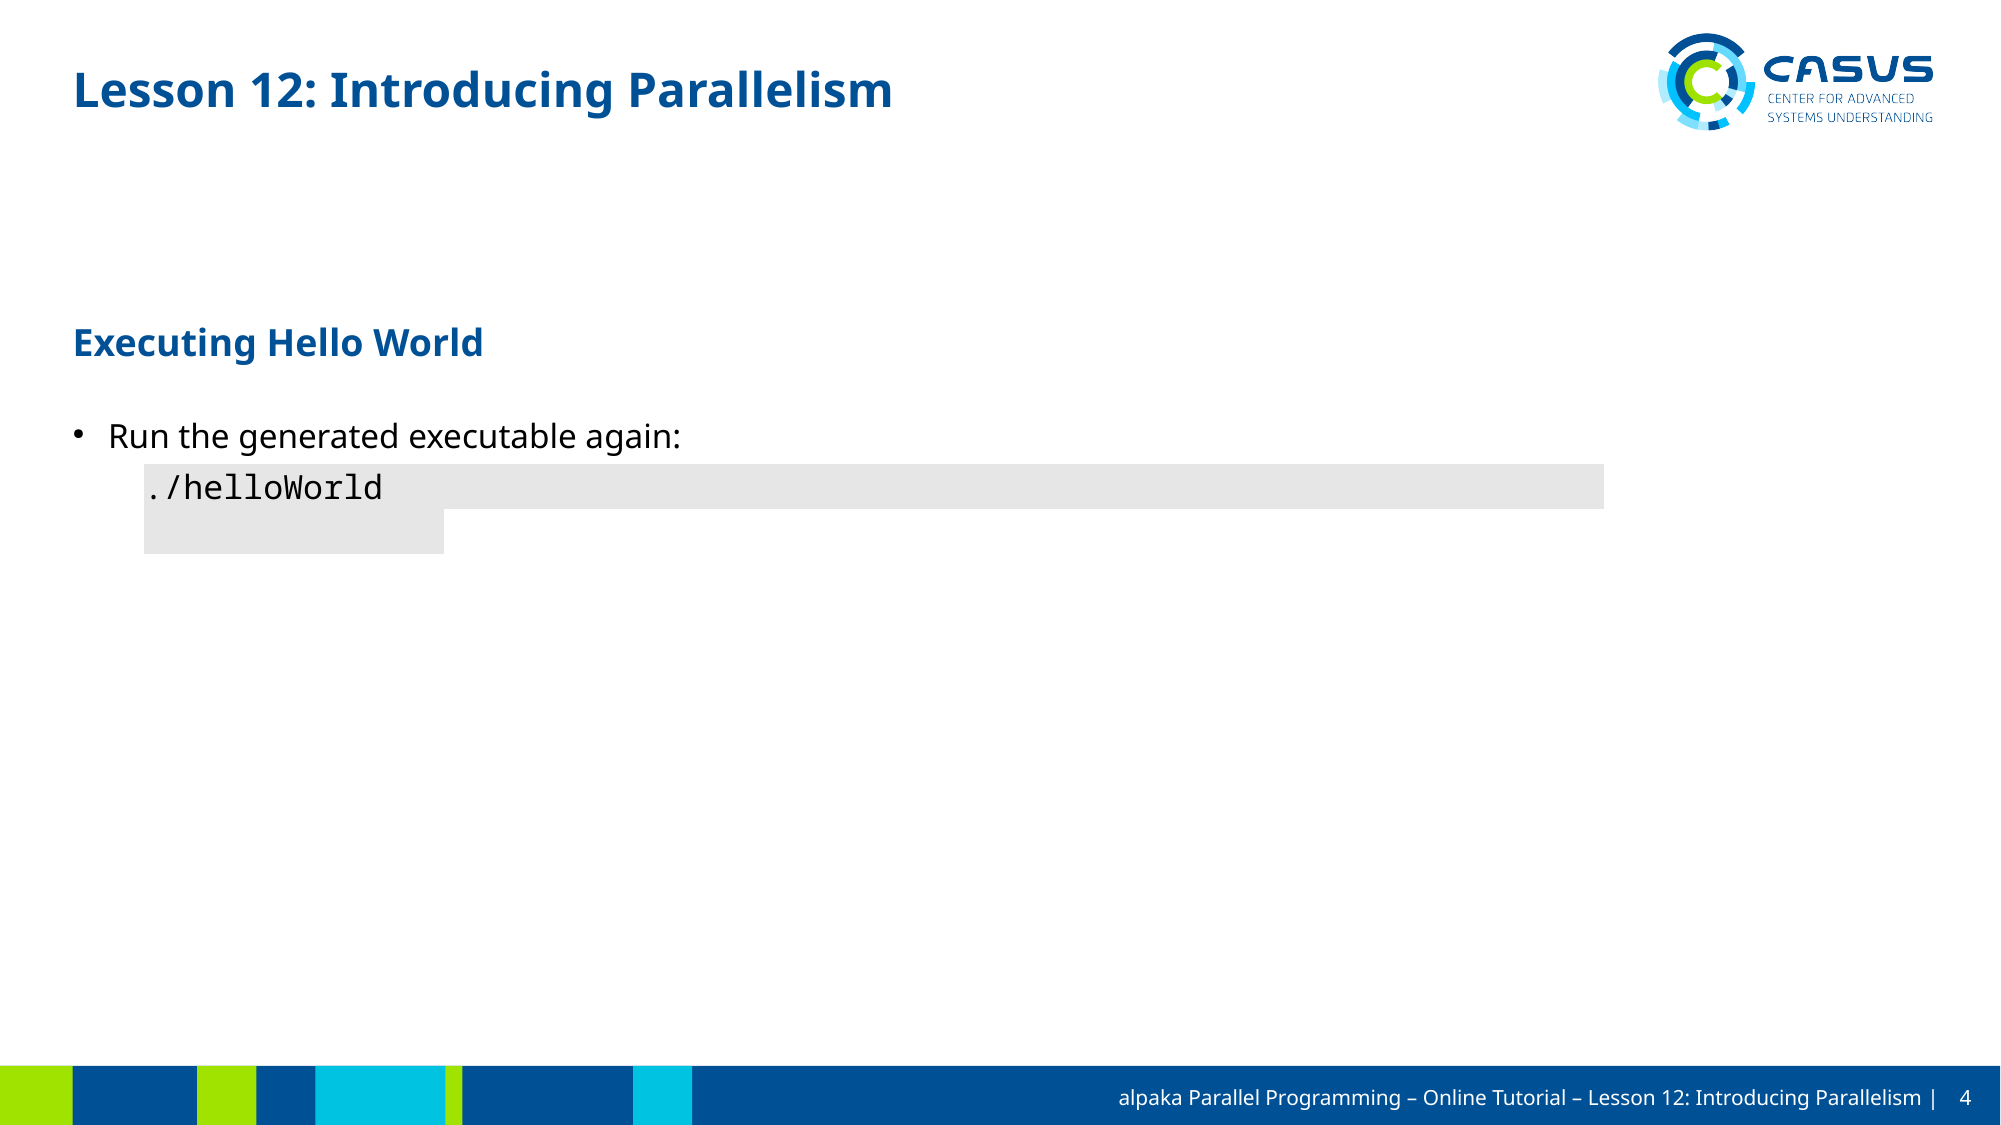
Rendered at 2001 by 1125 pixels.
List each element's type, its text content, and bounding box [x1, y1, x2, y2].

title Lesson 12: Introducing Parallelism [72, 54, 1620, 123]
list Executing Hello World Run the generated executable again: ./helloWorld [72, 316, 1620, 979]
picture [1658, 33, 1933, 131]
